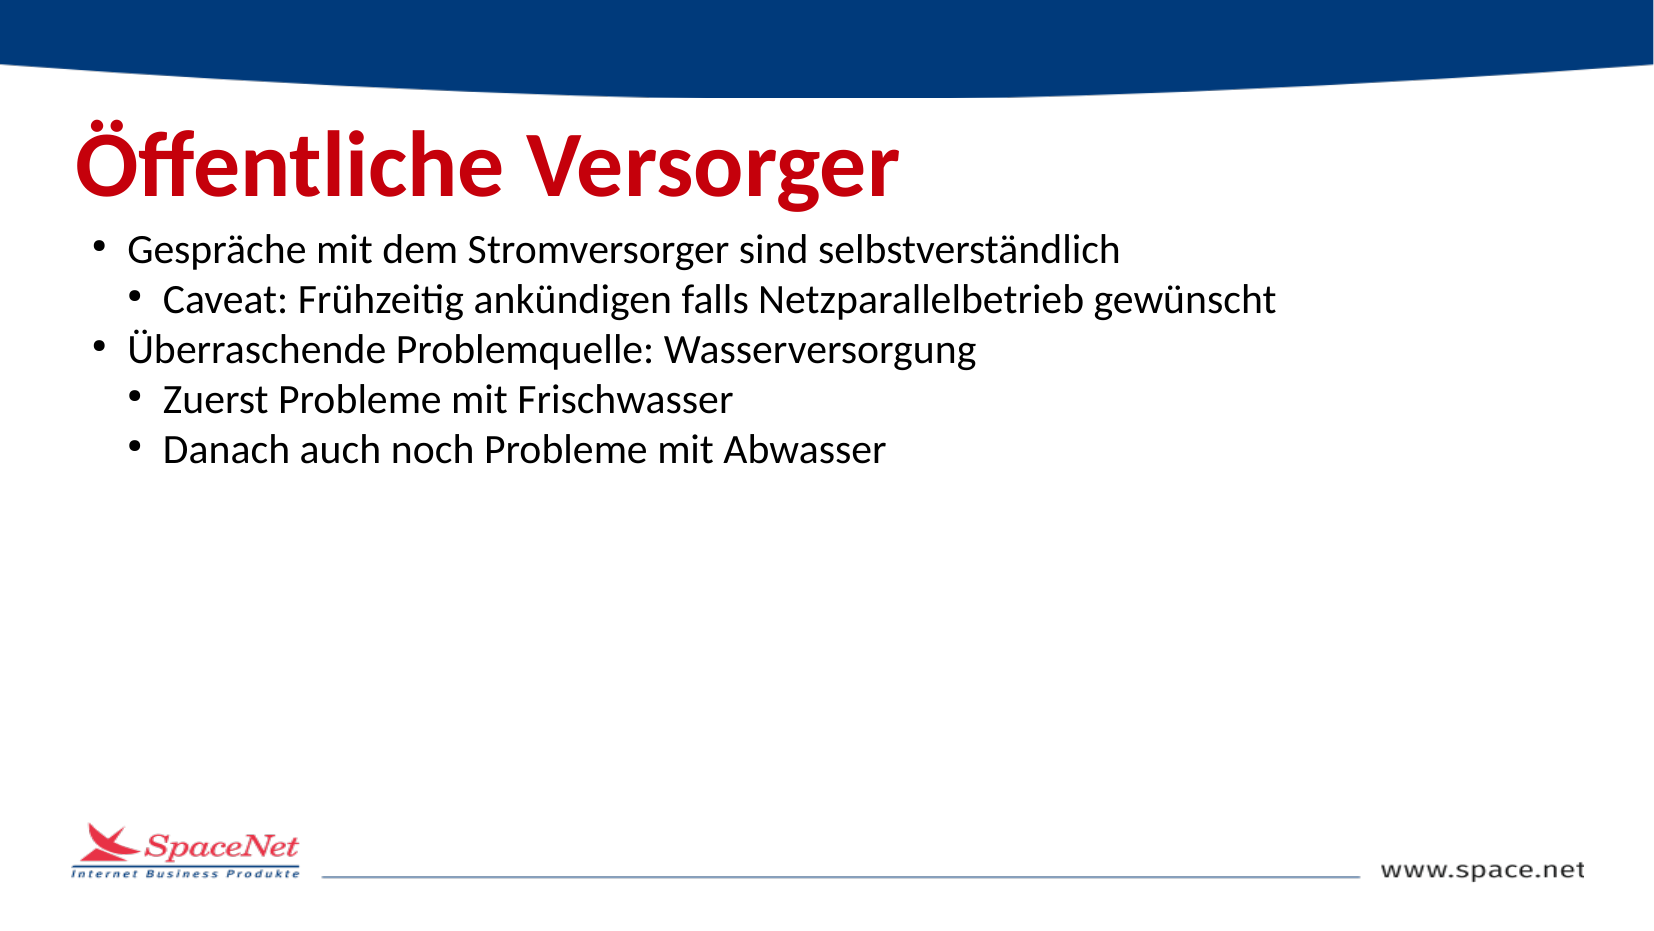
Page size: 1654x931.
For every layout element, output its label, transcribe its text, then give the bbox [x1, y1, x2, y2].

text_box Gespräche mit dem Stromversorger sind selbstverständlich Caveat: Frühzeitig ankündigen falls Netzparallelbetrieb gewünscht Überraschende Problemquelle: Wasserversorgung Zuerst Probleme mit Frischwasser Danach auch noch Probleme mit Abwasser [77, 223, 1576, 480]
text_box Öffentliche Versorger [60, 95, 1583, 223]
